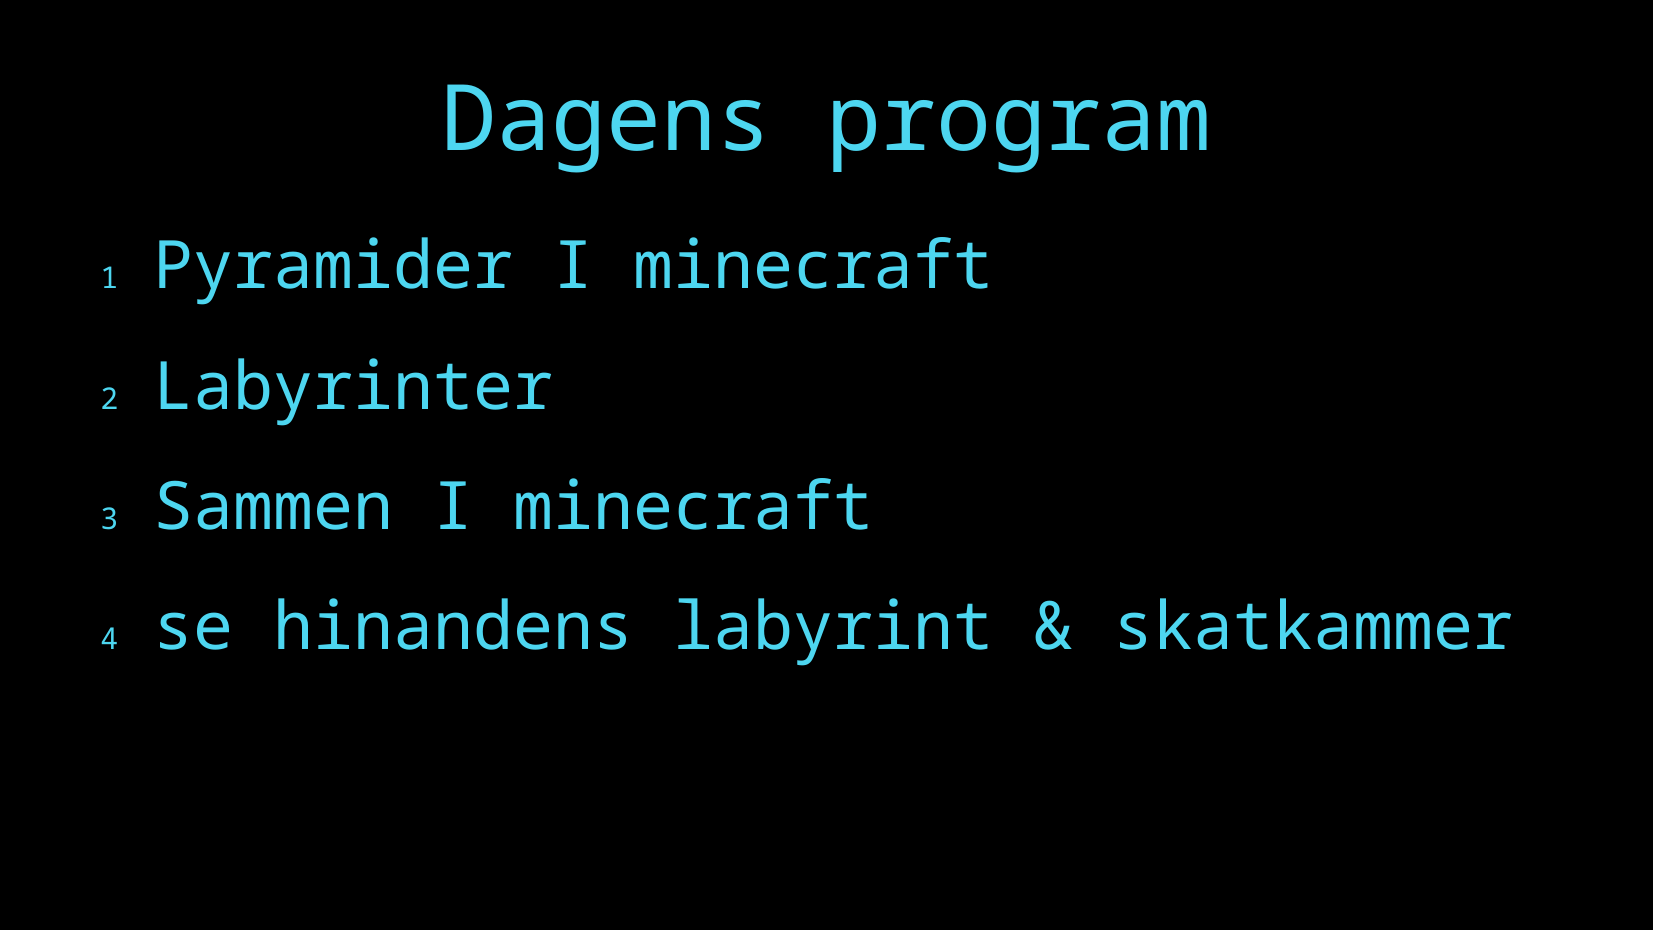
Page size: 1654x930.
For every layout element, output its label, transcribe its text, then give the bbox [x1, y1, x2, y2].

title Dagens program [82, 37, 1571, 193]
list Pyramider I minecraft Labyrinter Sammen I minecraft se hinandens labyrint & skatkammer [82, 217, 1571, 757]
